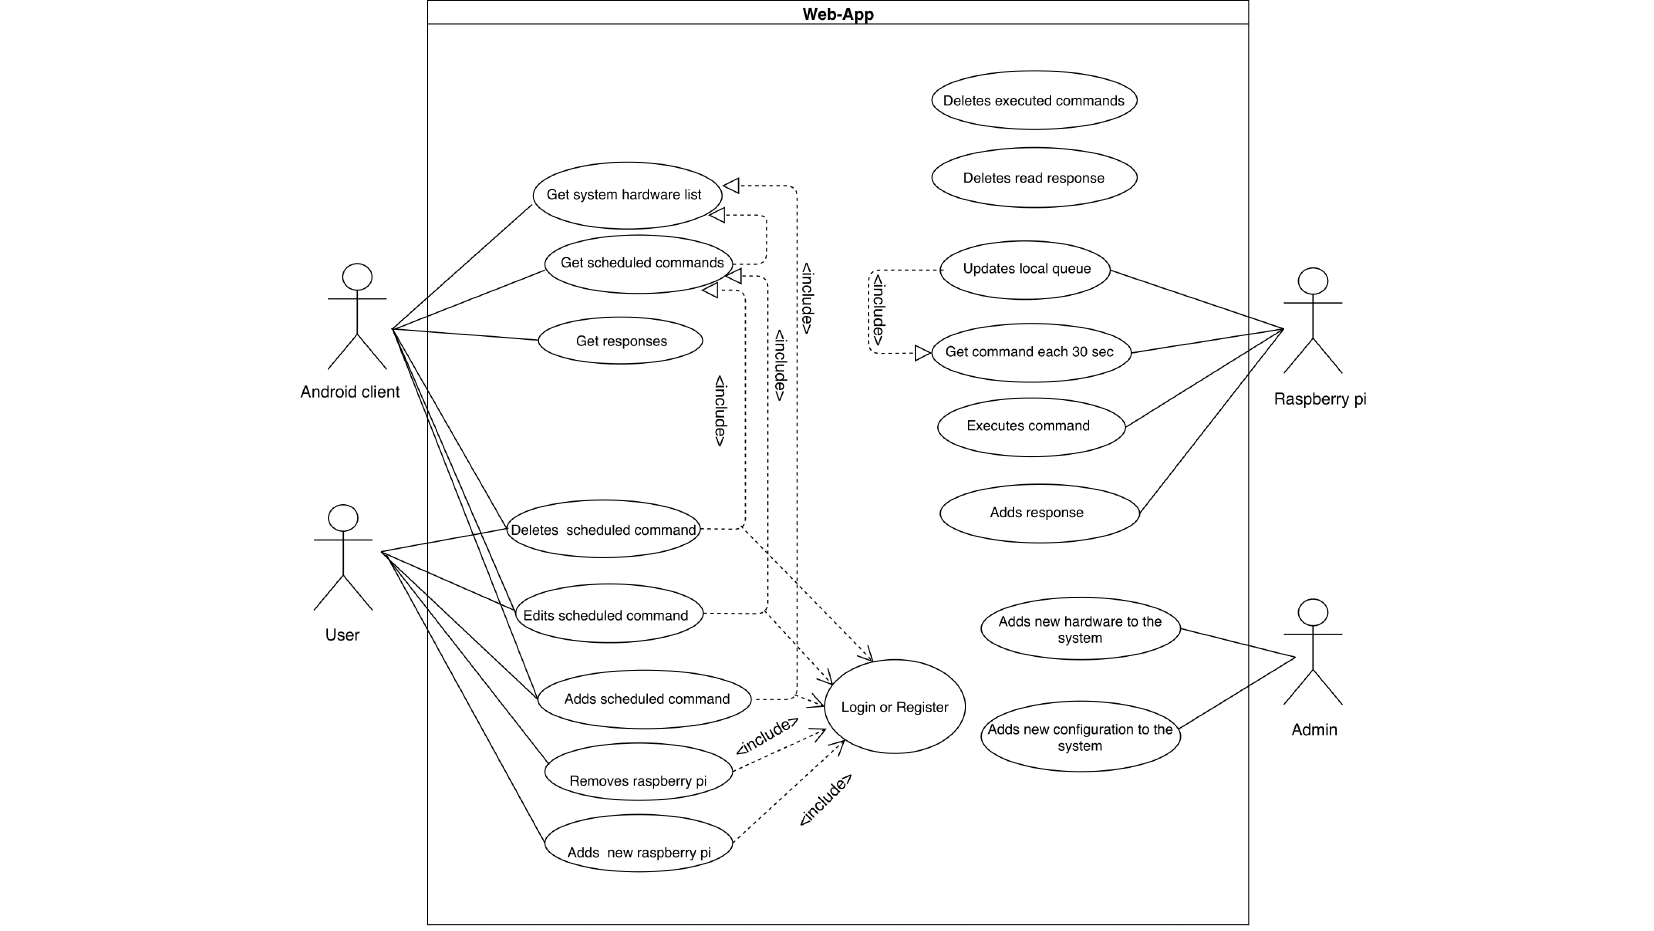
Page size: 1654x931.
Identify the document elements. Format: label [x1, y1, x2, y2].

picture [300, 0, 1366, 926]
